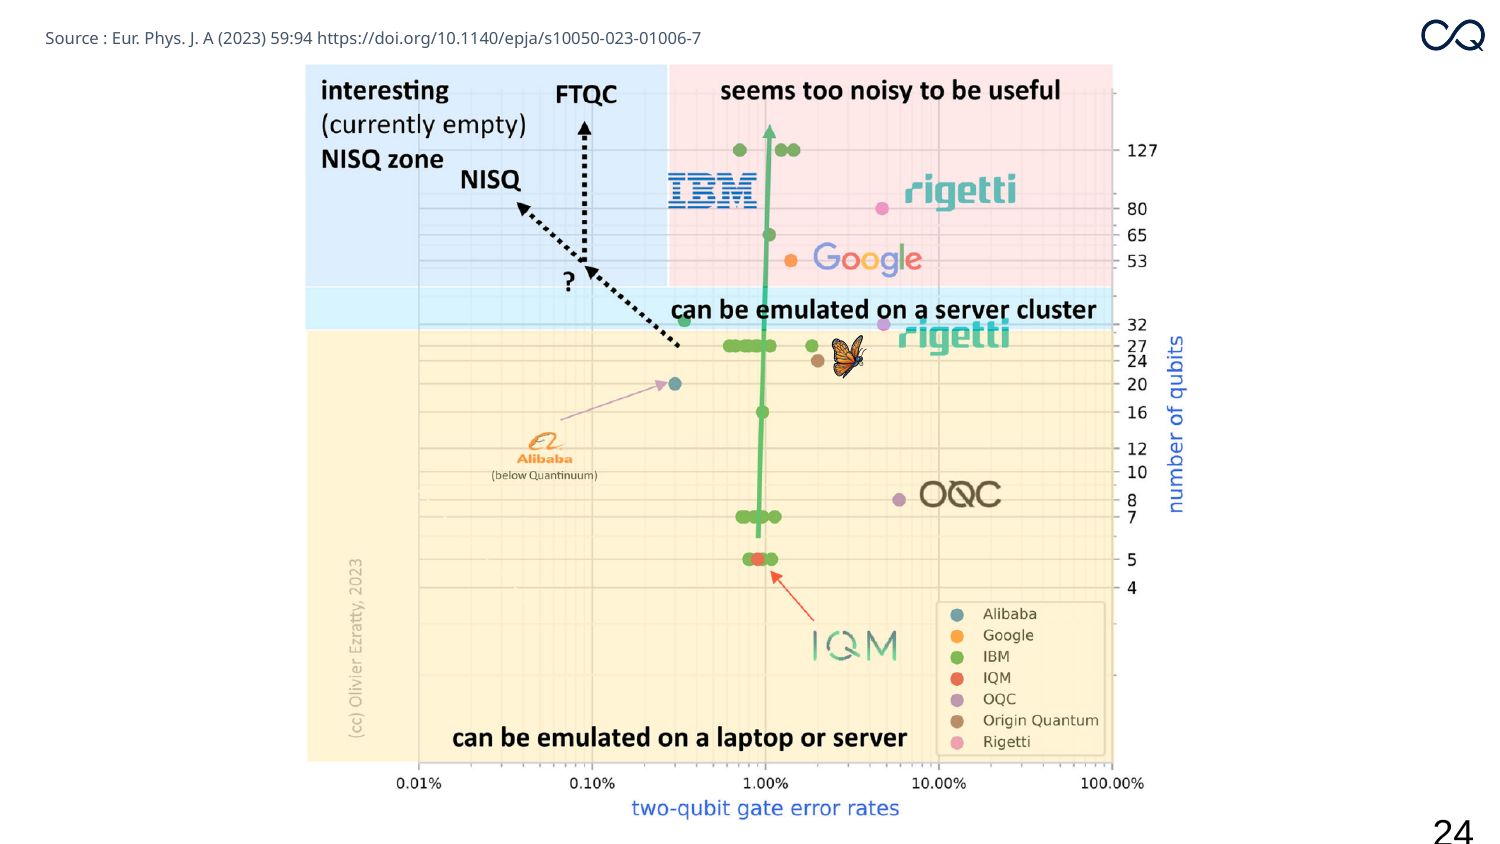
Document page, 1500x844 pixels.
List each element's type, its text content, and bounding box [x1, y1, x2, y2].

text_box Source : Eur. Phys. J. A (2023) 59:94 https://doi.org/10.1140/epja/s10050-023-01006-7 [30, 12, 743, 89]
picture [1421, 19, 1485, 51]
picture [267, 47, 1213, 825]
